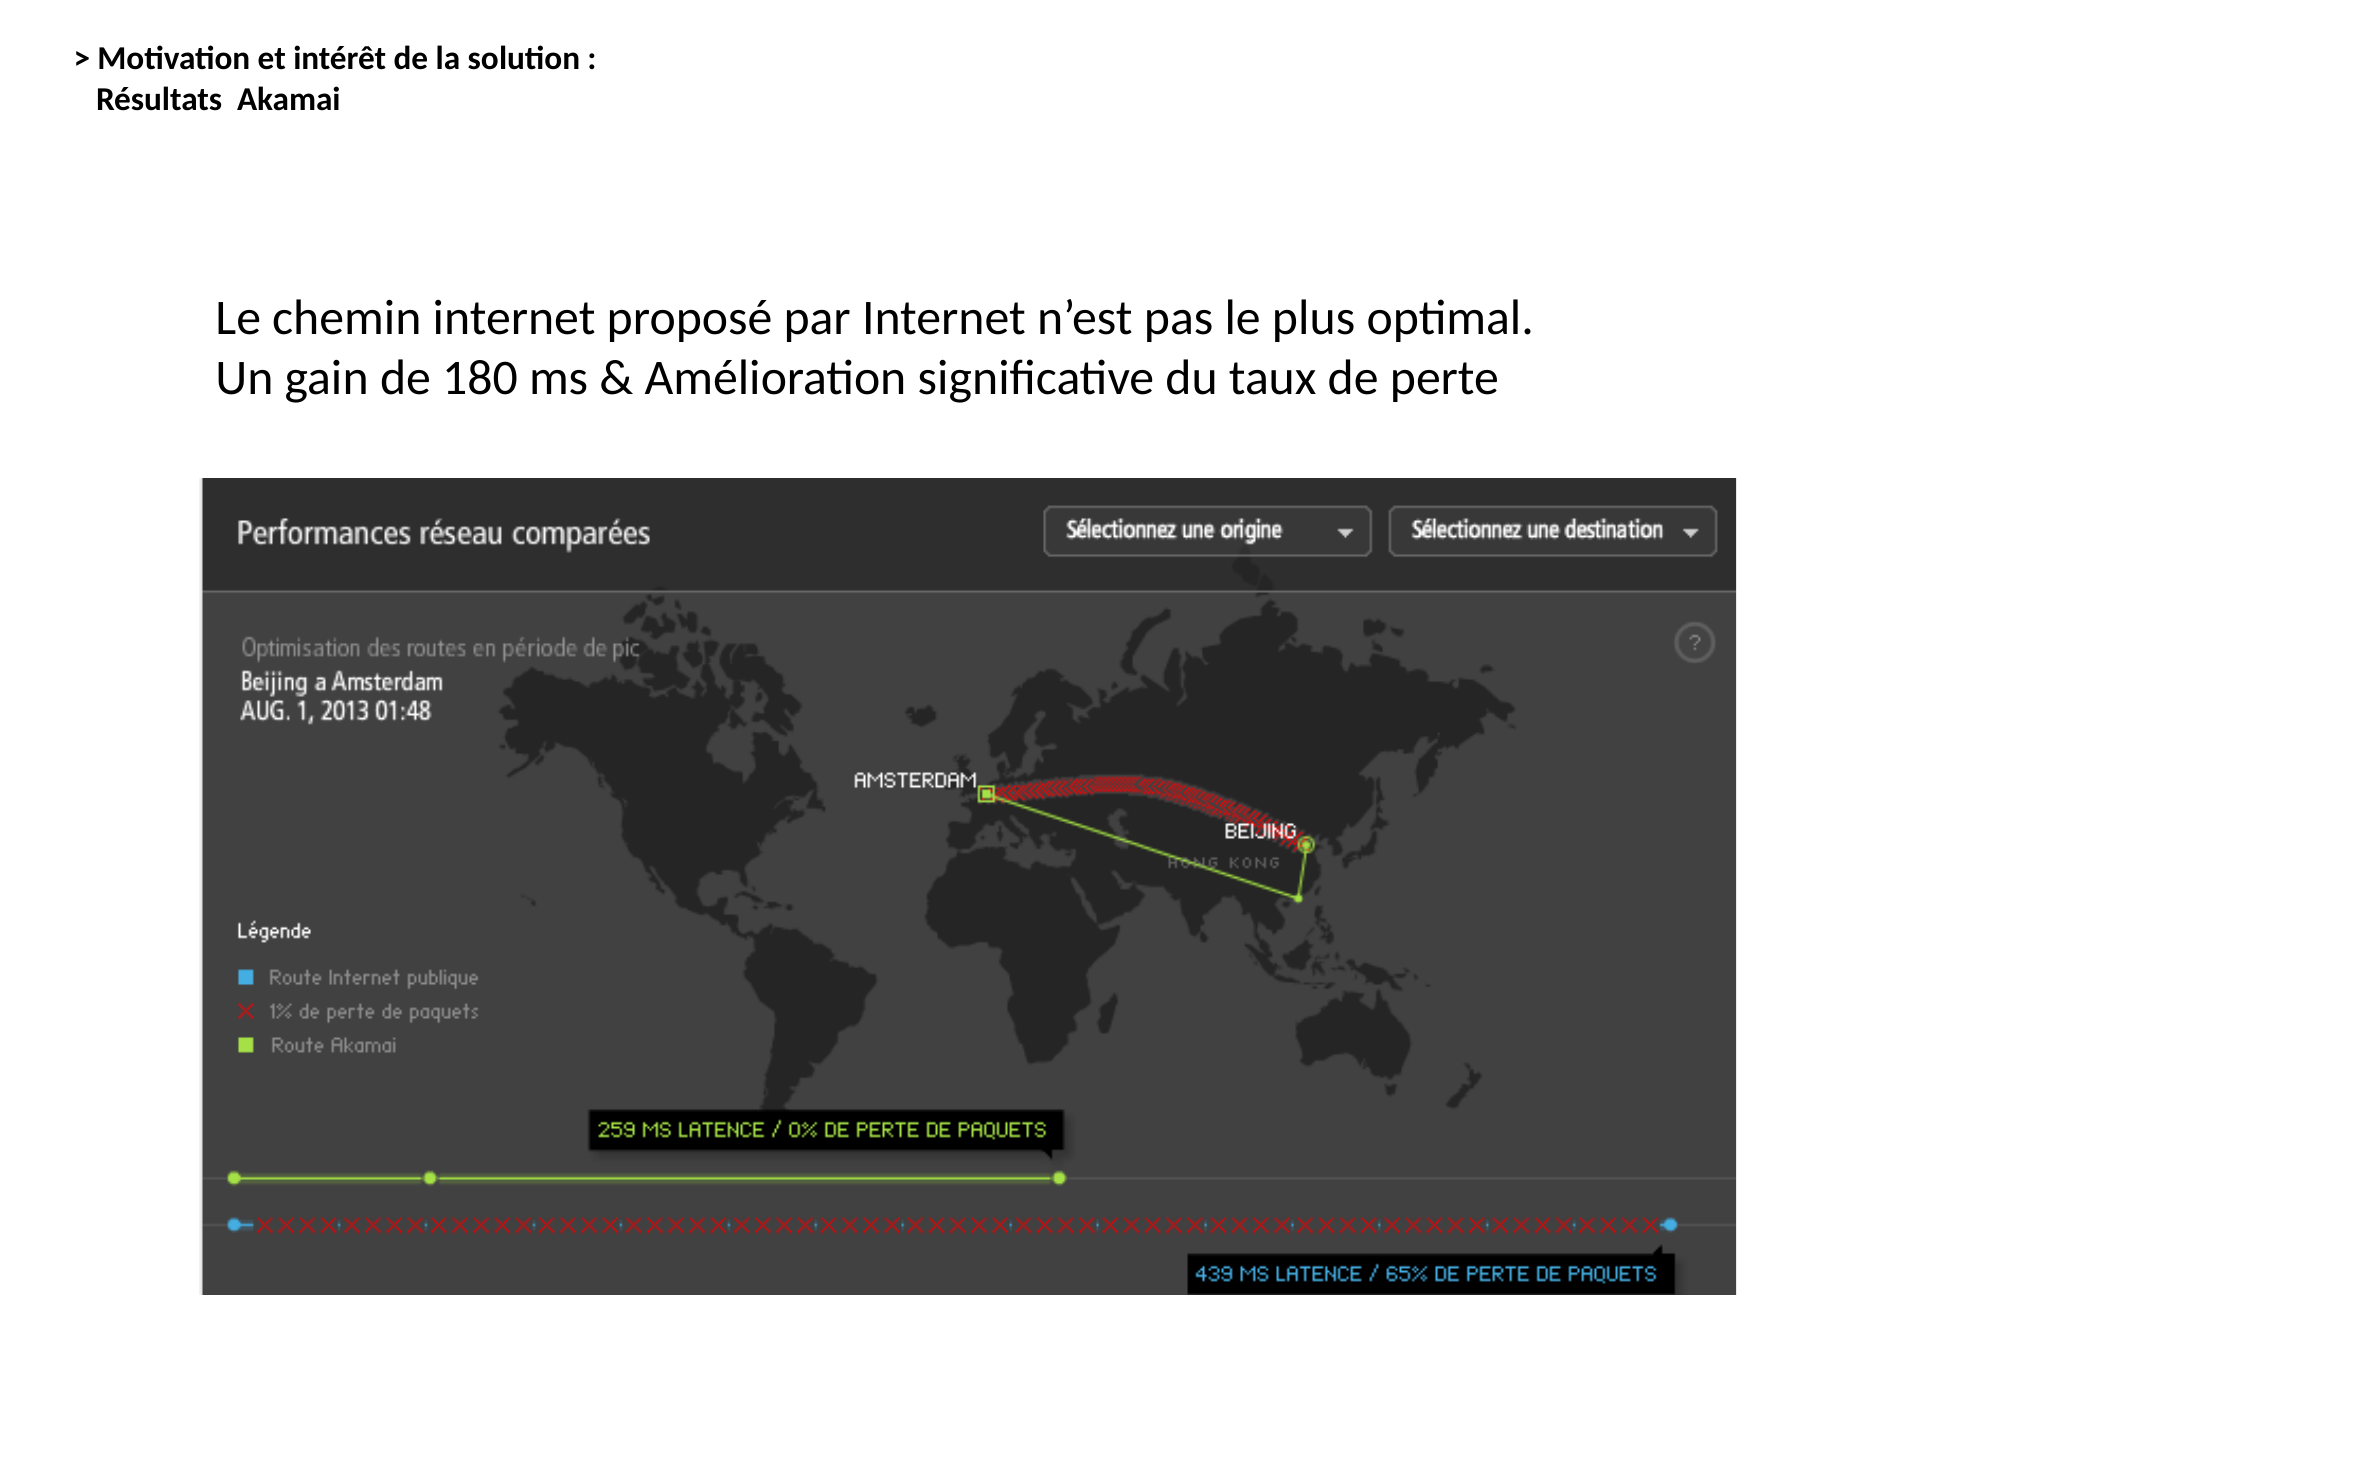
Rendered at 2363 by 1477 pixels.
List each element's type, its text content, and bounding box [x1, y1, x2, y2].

picture [199, 478, 1737, 1295]
text_box > Motivation et intérêt de la solution : Résultats Akamai [58, 29, 1099, 125]
text_box Le chemin internet proposé par Internet n’est pas le plus optimal. Un gain de 180 ms & Amélioration significative du taux de perte [200, 277, 1855, 412]
